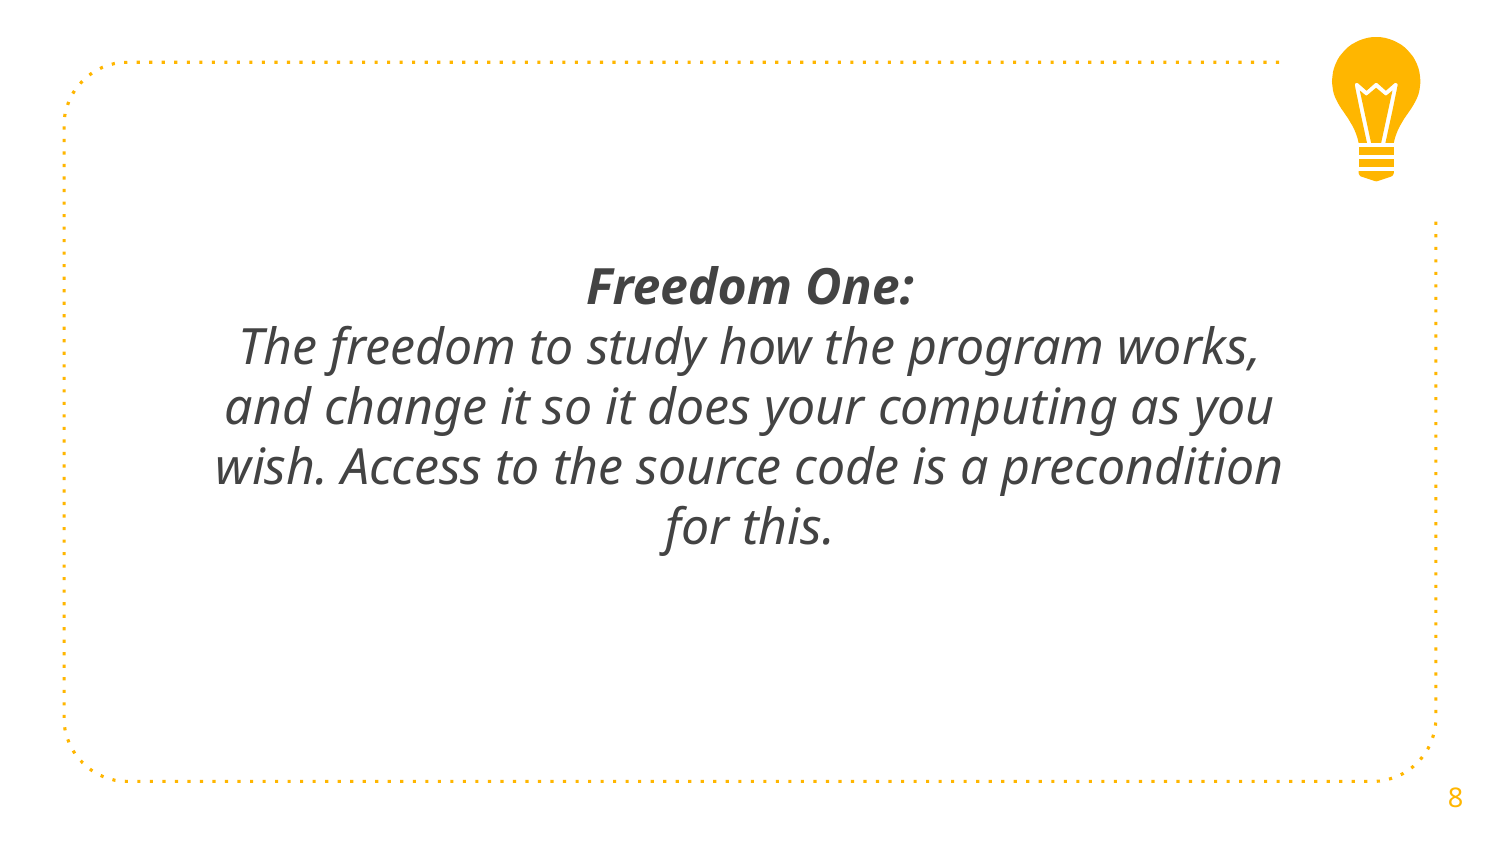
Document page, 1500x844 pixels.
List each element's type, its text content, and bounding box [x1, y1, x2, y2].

text_box [1359, 147, 1394, 155]
text_box [1359, 87, 1393, 143]
text_box [1358, 171, 1394, 182]
text_box [1359, 159, 1394, 167]
slide_number <number> [1411, 753, 1500, 844]
text_box [1331, 37, 1421, 143]
title Freedom One: The freedom to study how the program works, and change it so it does your computing as you wish. Access to the source code is a precondition for this. [186, 239, 1314, 604]
